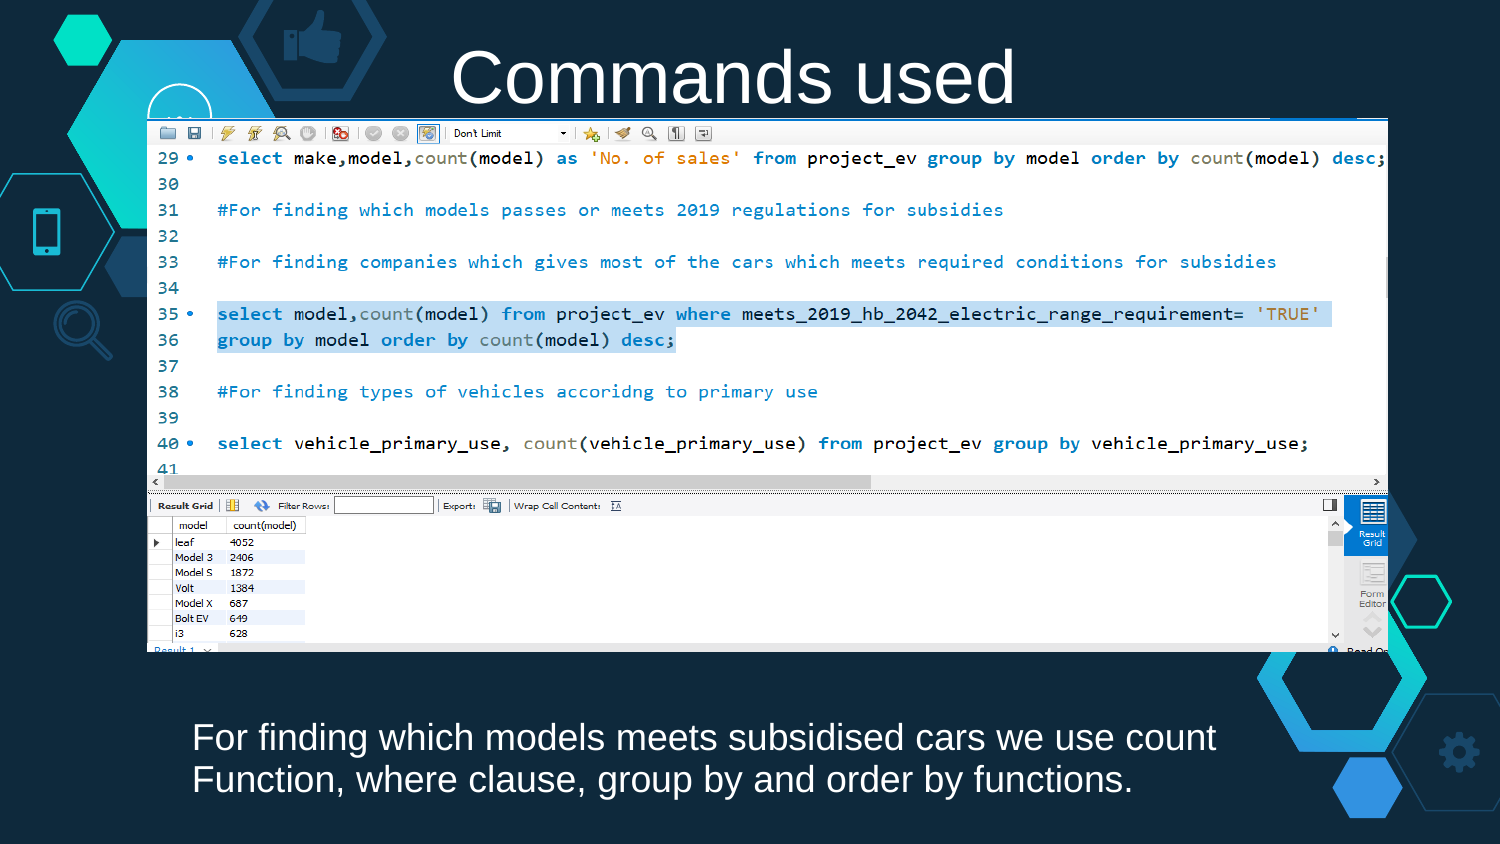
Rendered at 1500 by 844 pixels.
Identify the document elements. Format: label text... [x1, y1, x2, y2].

title Commands used [58, 6, 1409, 148]
picture [147, 118, 1388, 652]
text_box For finding which models meets subsidised cars we use count Function, where clause, group by and order by functions. [177, 708, 1241, 808]
